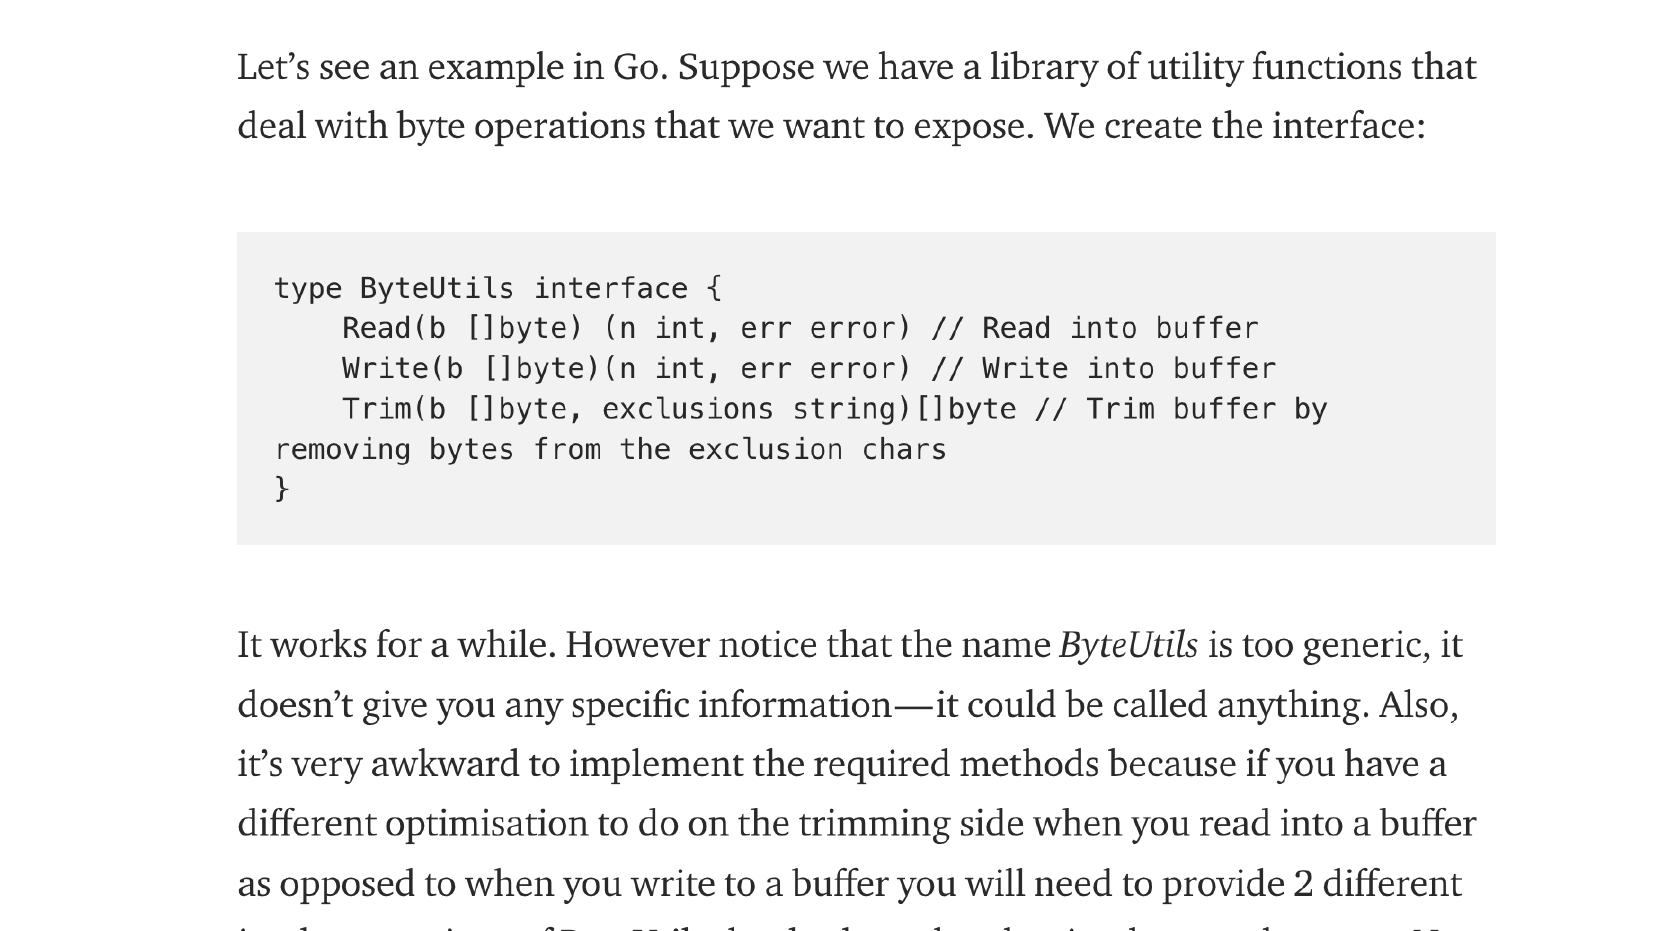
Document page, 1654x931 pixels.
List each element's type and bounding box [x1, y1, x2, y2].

picture [93, 2, 1569, 931]
